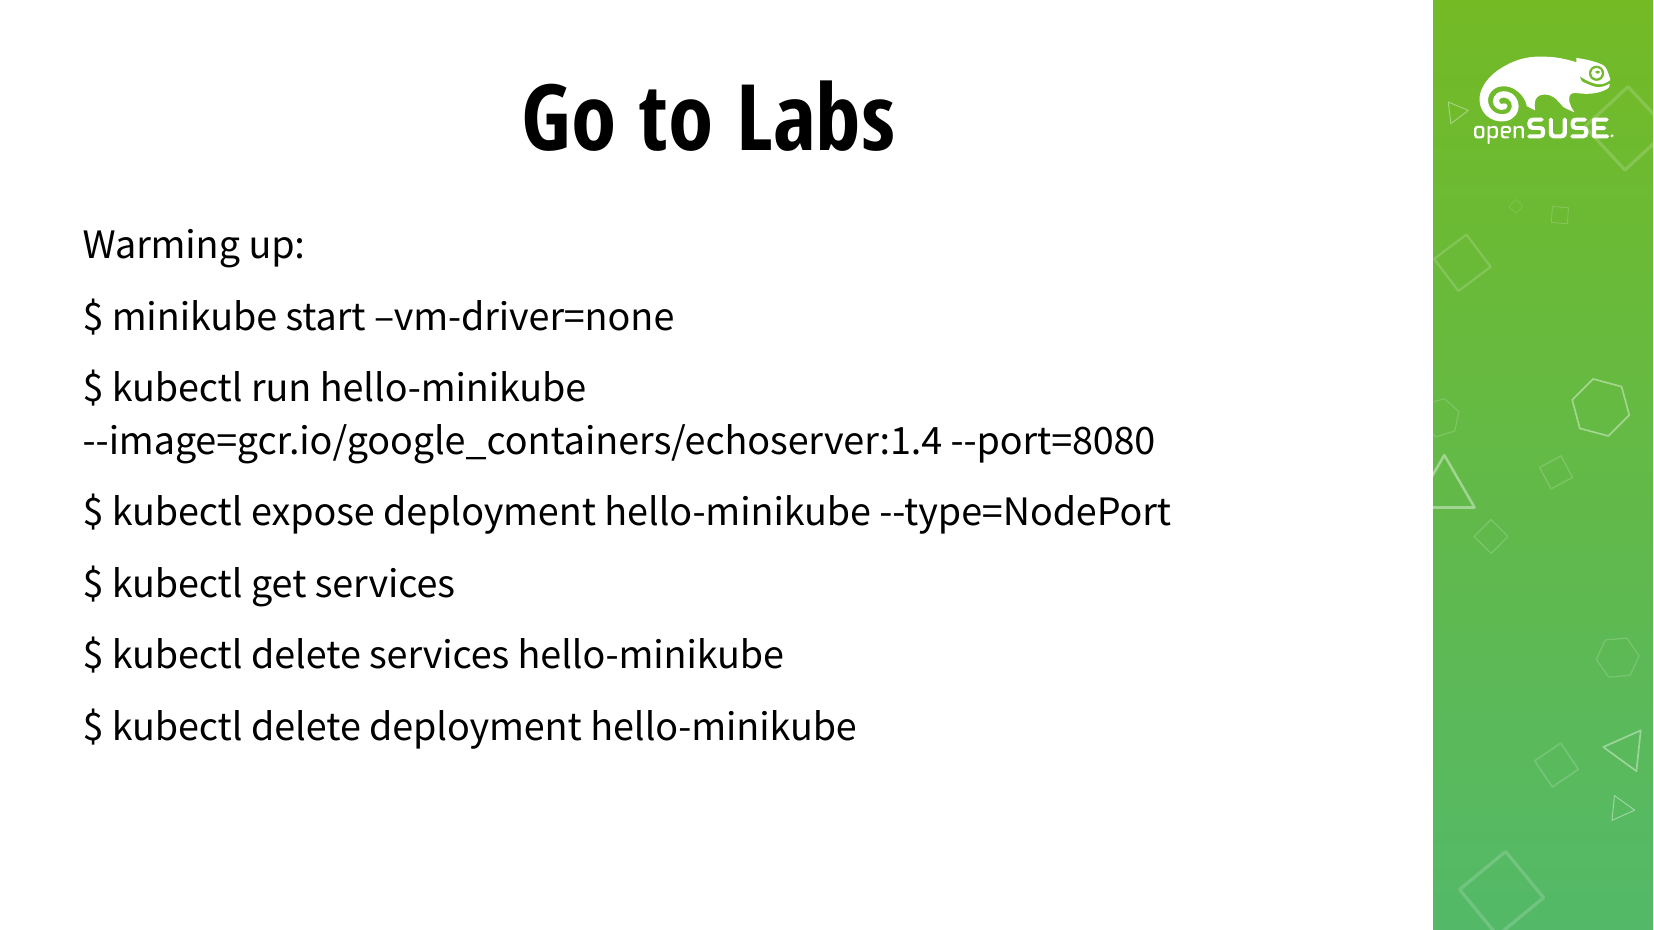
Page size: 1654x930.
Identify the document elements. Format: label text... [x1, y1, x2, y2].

title Go to Labs [82, 37, 1336, 193]
list Warming up: $ minikube start –vm-driver=none $ kubectl run hello-minikube --image=gcr.io/google_containers/echoserver:1.4 --port=8080 $ kubectl expose deployment hello-minikube --type=NodePort $ kubectl get services $ kubectl delete services hello-minikube $ kubectl delete deployment hello-minikube [82, 217, 1336, 757]
